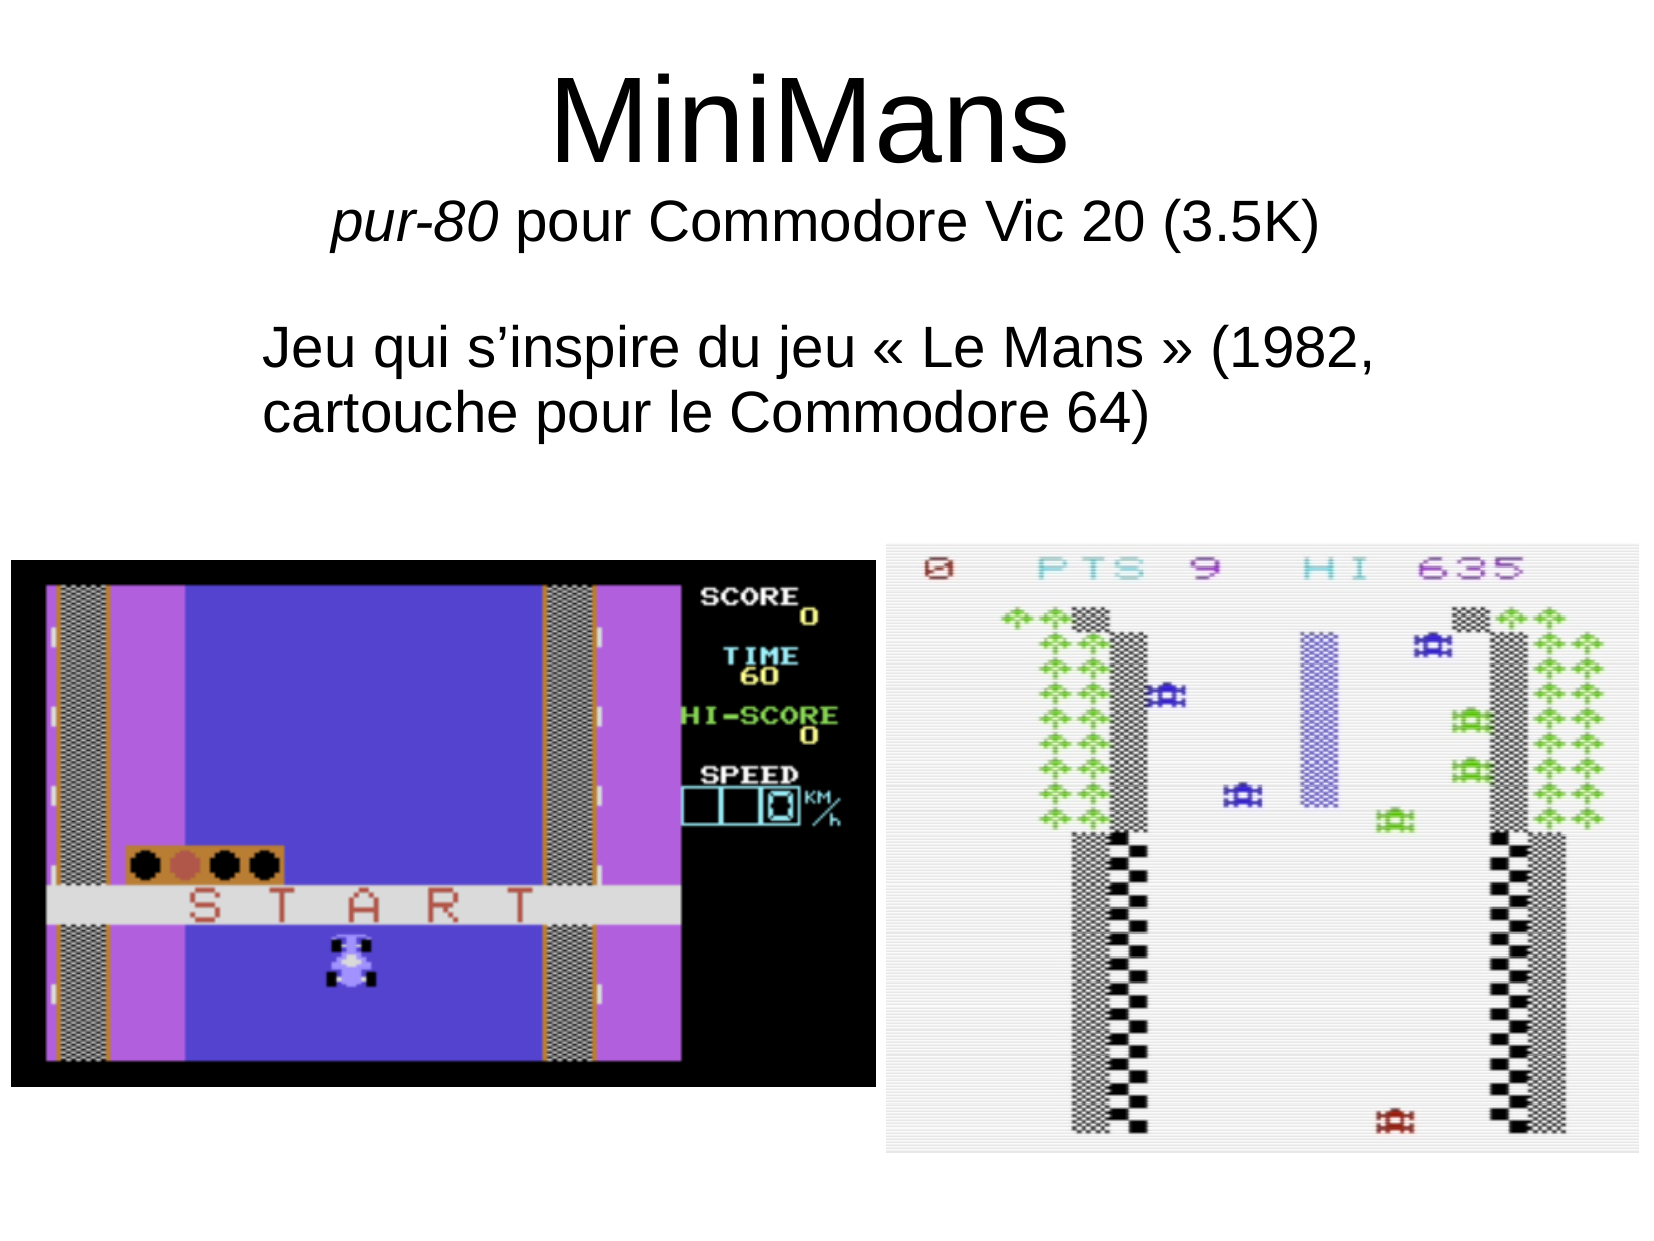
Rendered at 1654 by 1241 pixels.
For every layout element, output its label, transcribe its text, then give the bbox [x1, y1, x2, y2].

picture [886, 543, 1639, 1153]
text_box Jeu qui s’inspire du jeu « Le Mans » (1982, cartouche pour le Commodore 64) [248, 307, 1477, 508]
title MiniMans pur-80 pour Commodore Vic 20 (3.5K) [82, 49, 1571, 257]
picture [11, 560, 876, 1087]
